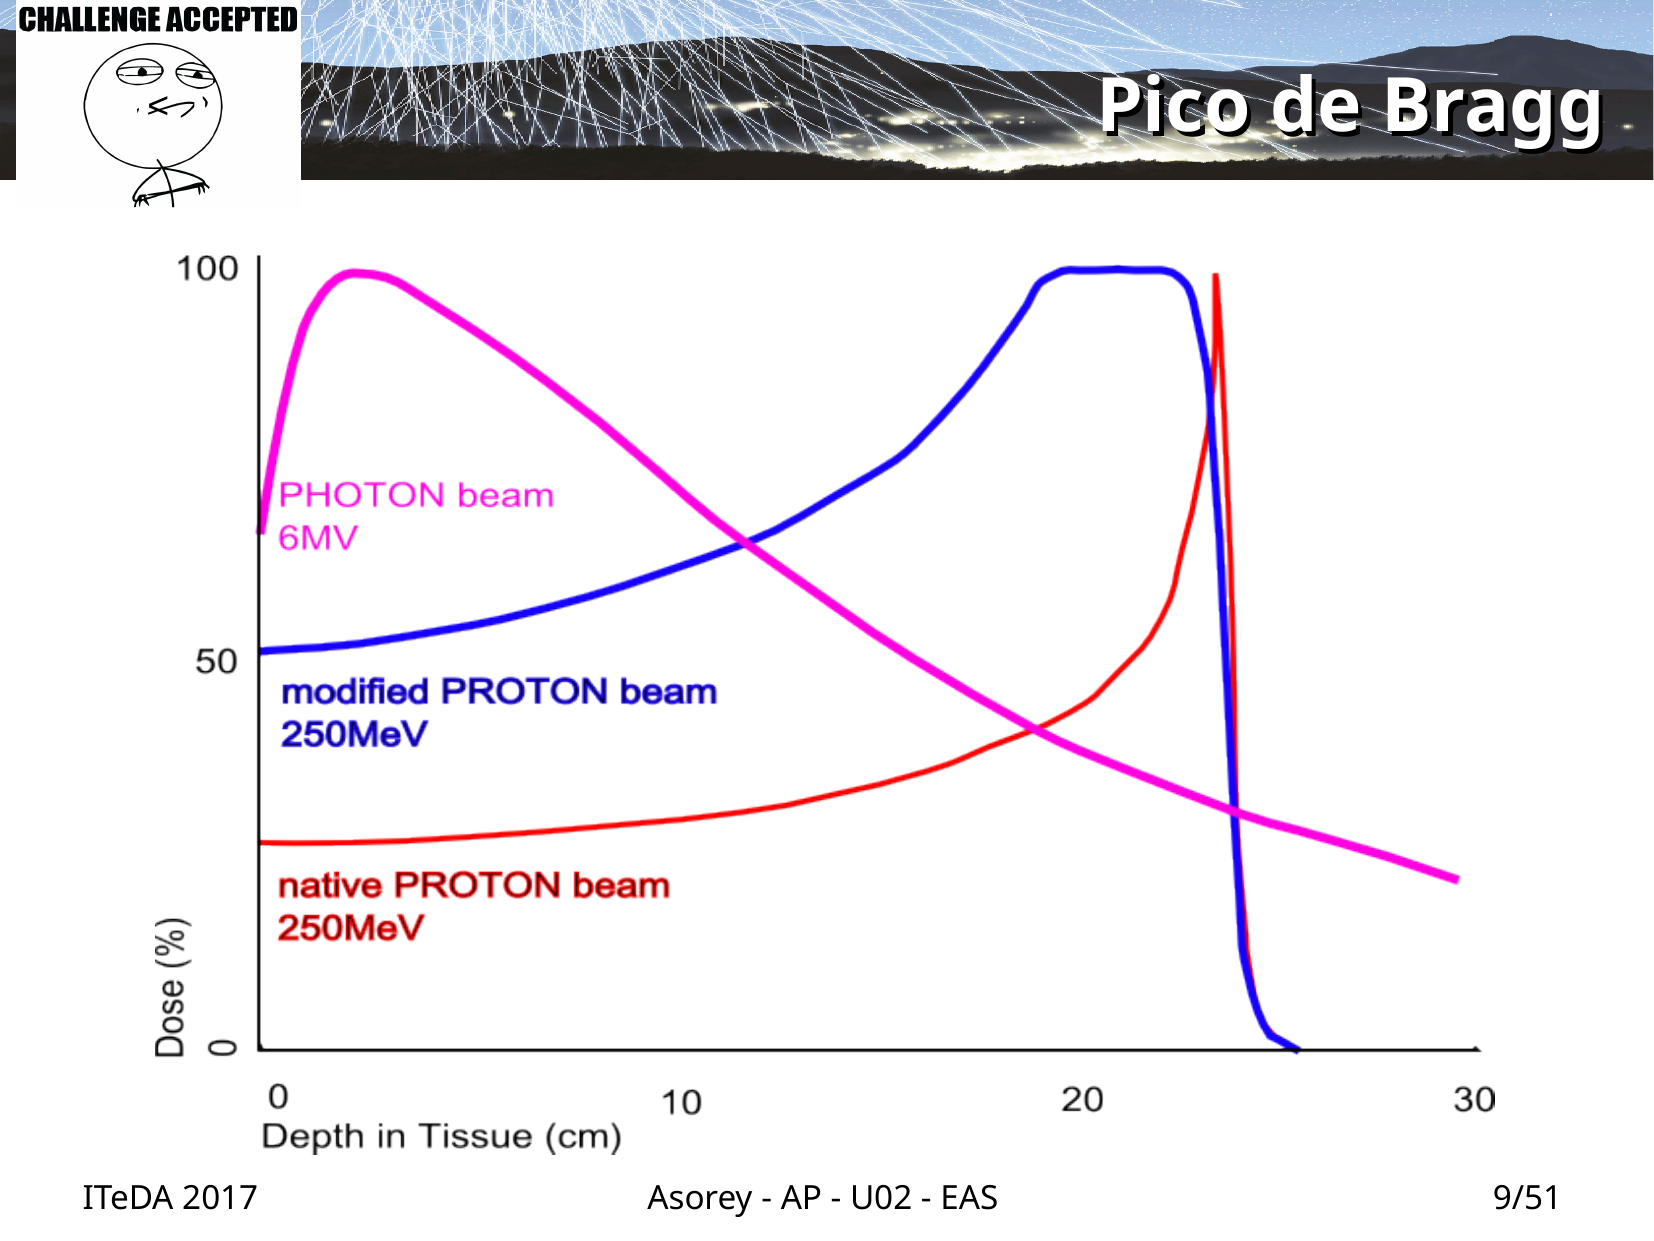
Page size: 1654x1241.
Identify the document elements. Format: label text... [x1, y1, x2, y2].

picture [0, 0, 1654, 211]
picture [155, 254, 1495, 1156]
title Pico de Bragg [301, 15, 1606, 191]
